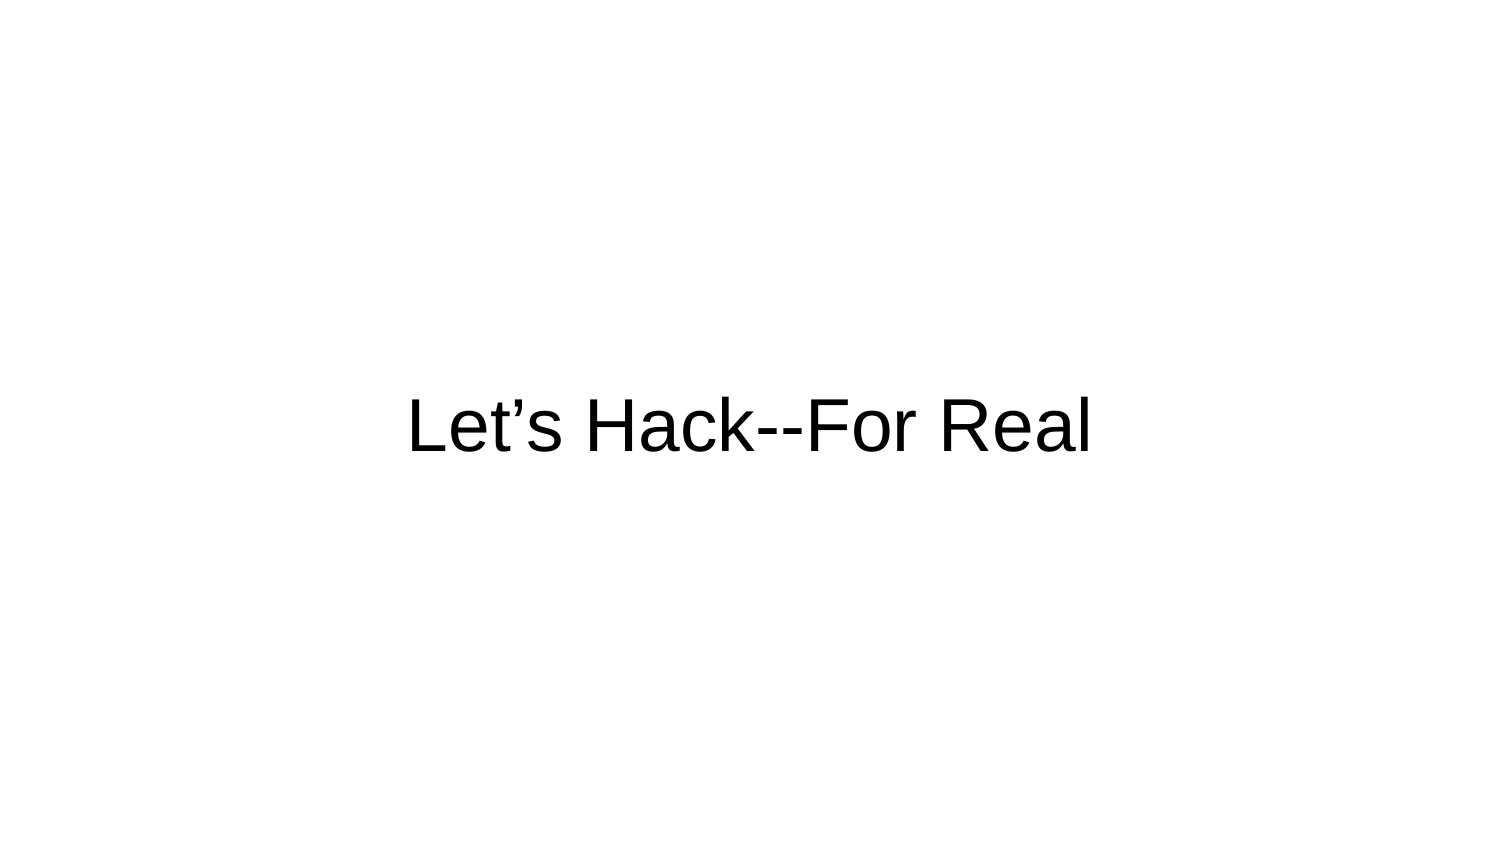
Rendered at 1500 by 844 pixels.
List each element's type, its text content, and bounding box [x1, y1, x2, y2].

title Let’s Hack--For Real [51, 352, 1449, 491]
